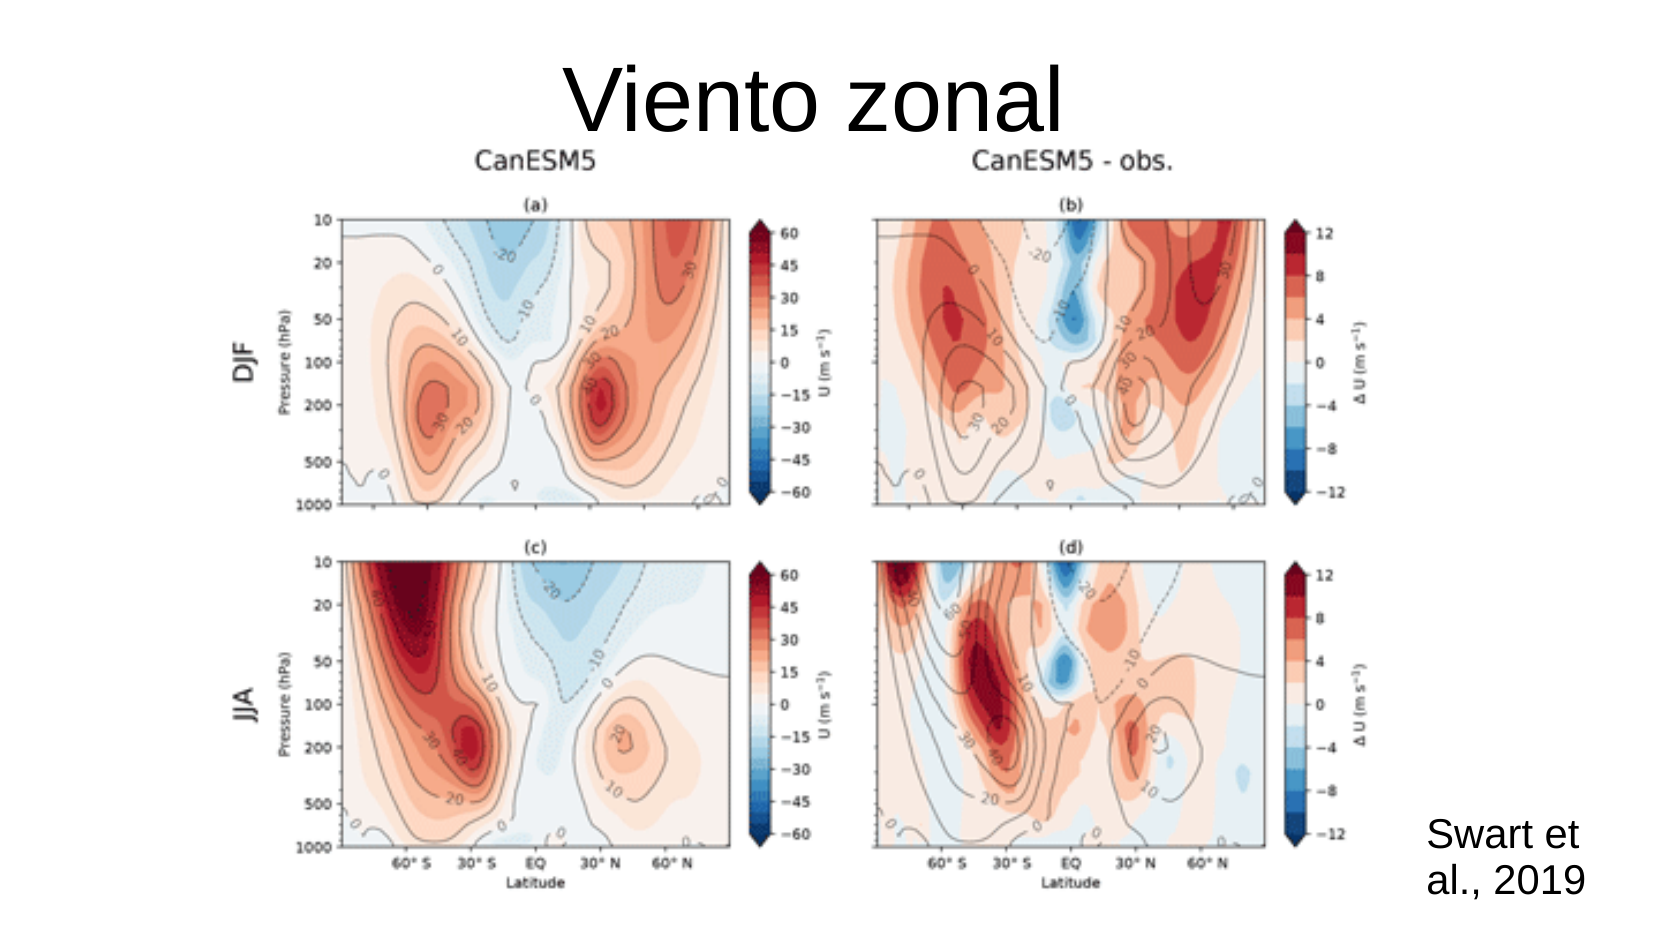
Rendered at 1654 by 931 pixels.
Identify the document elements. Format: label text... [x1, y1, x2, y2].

picture [224, 178, 1377, 898]
title Viento zonal [82, 21, 1571, 178]
text_box Swart et al., 2019 [1411, 803, 1642, 911]
